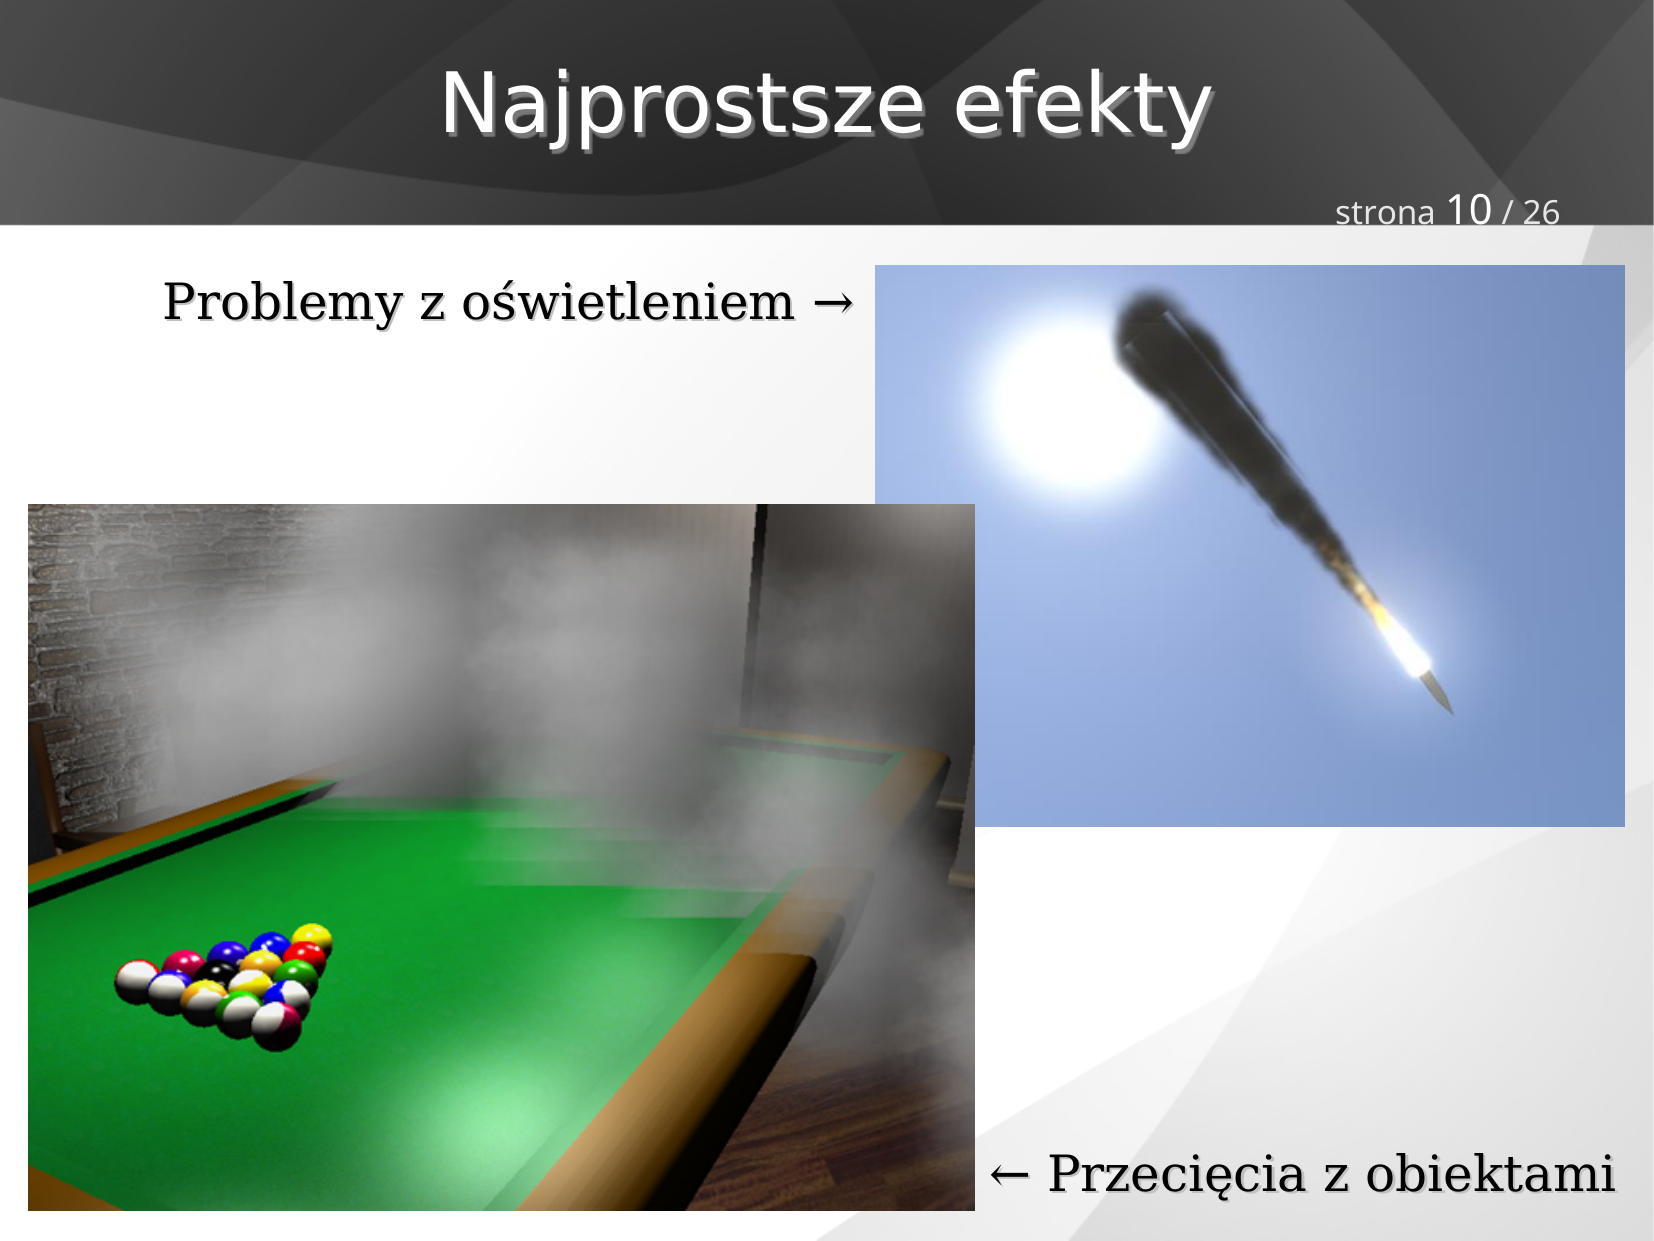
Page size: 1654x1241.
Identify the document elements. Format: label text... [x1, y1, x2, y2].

picture [0, 208, 1654, 1241]
text_box ← Przecięcia z obiektami [974, 1137, 1633, 1211]
title Najprostsze efekty [0, 0, 1654, 208]
text_box strona <numer> / 26 [1381, 172, 1654, 247]
text_box Problemy z oświetleniem → [147, 265, 886, 339]
